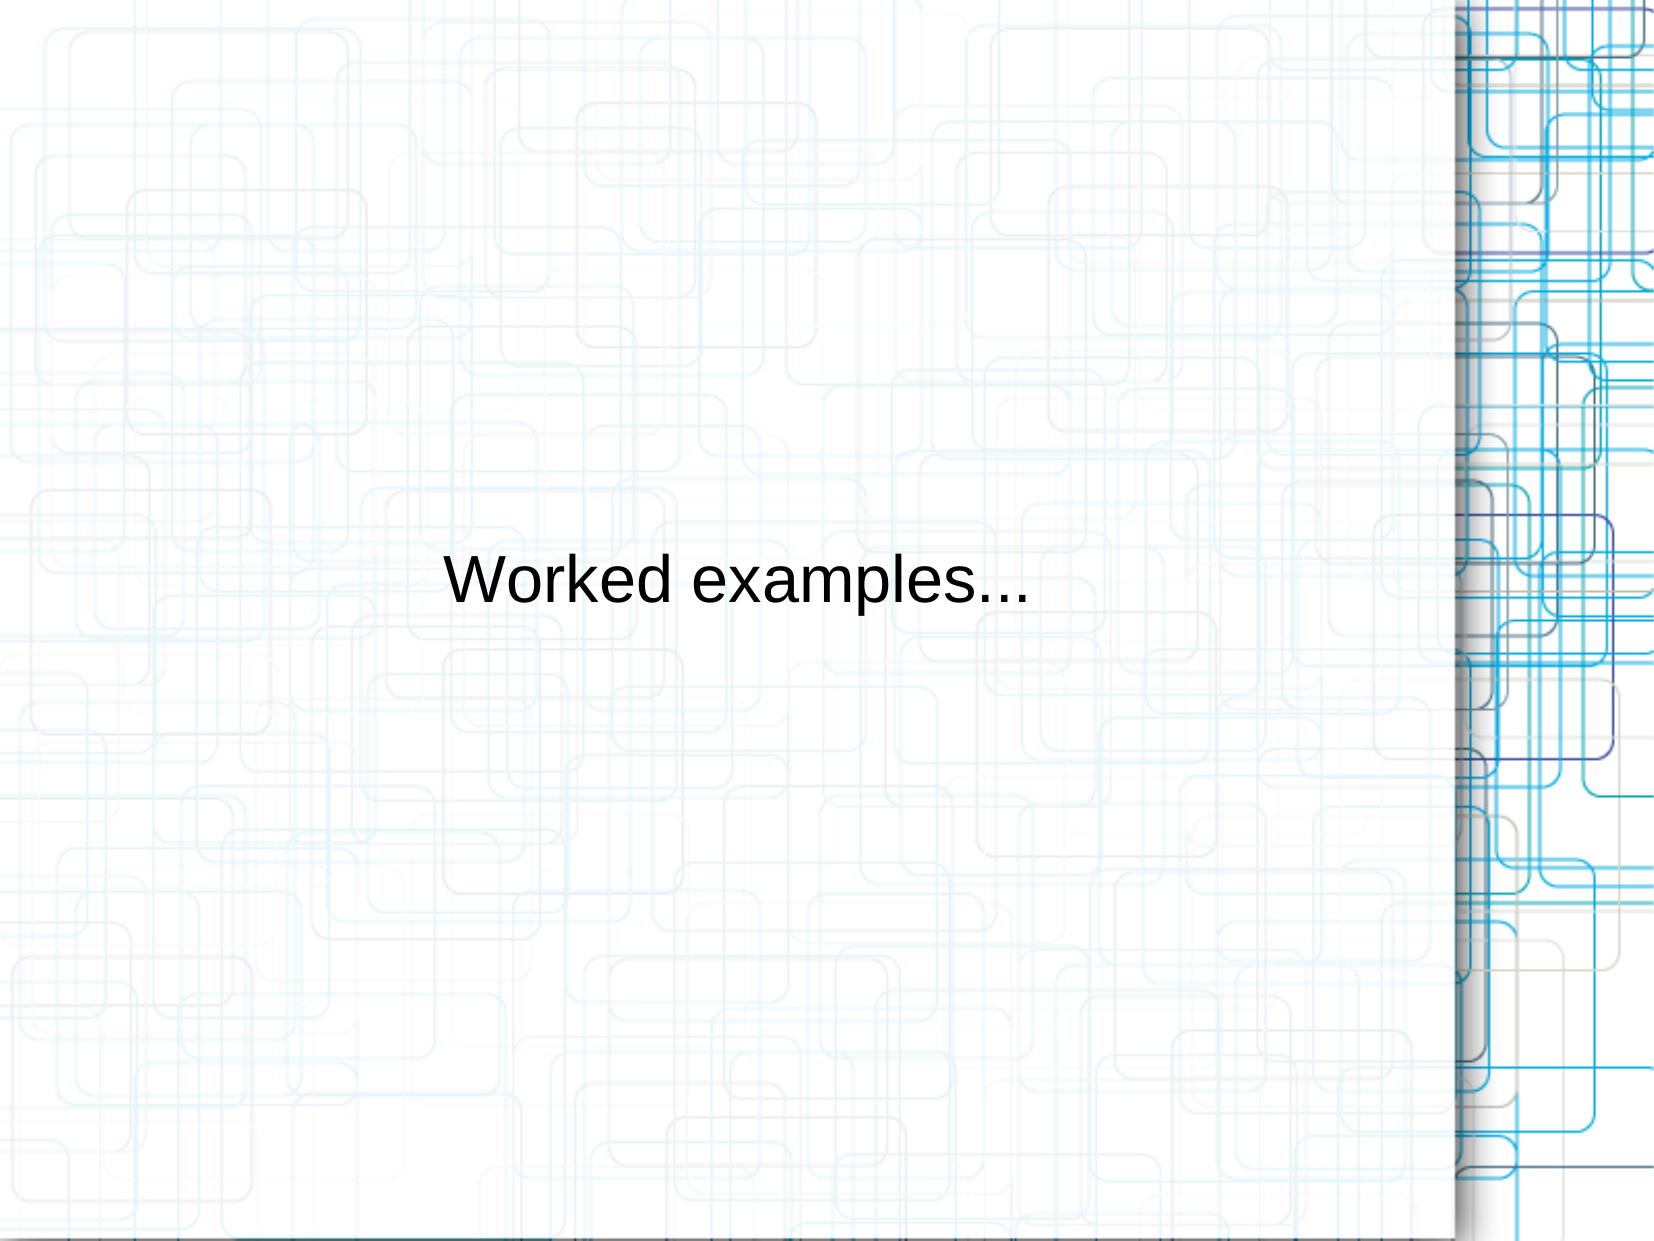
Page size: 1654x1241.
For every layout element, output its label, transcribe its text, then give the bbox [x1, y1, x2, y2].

picture [0, 0, 1654, 1241]
subtitle Worked examples... [59, 56, 1418, 1102]
